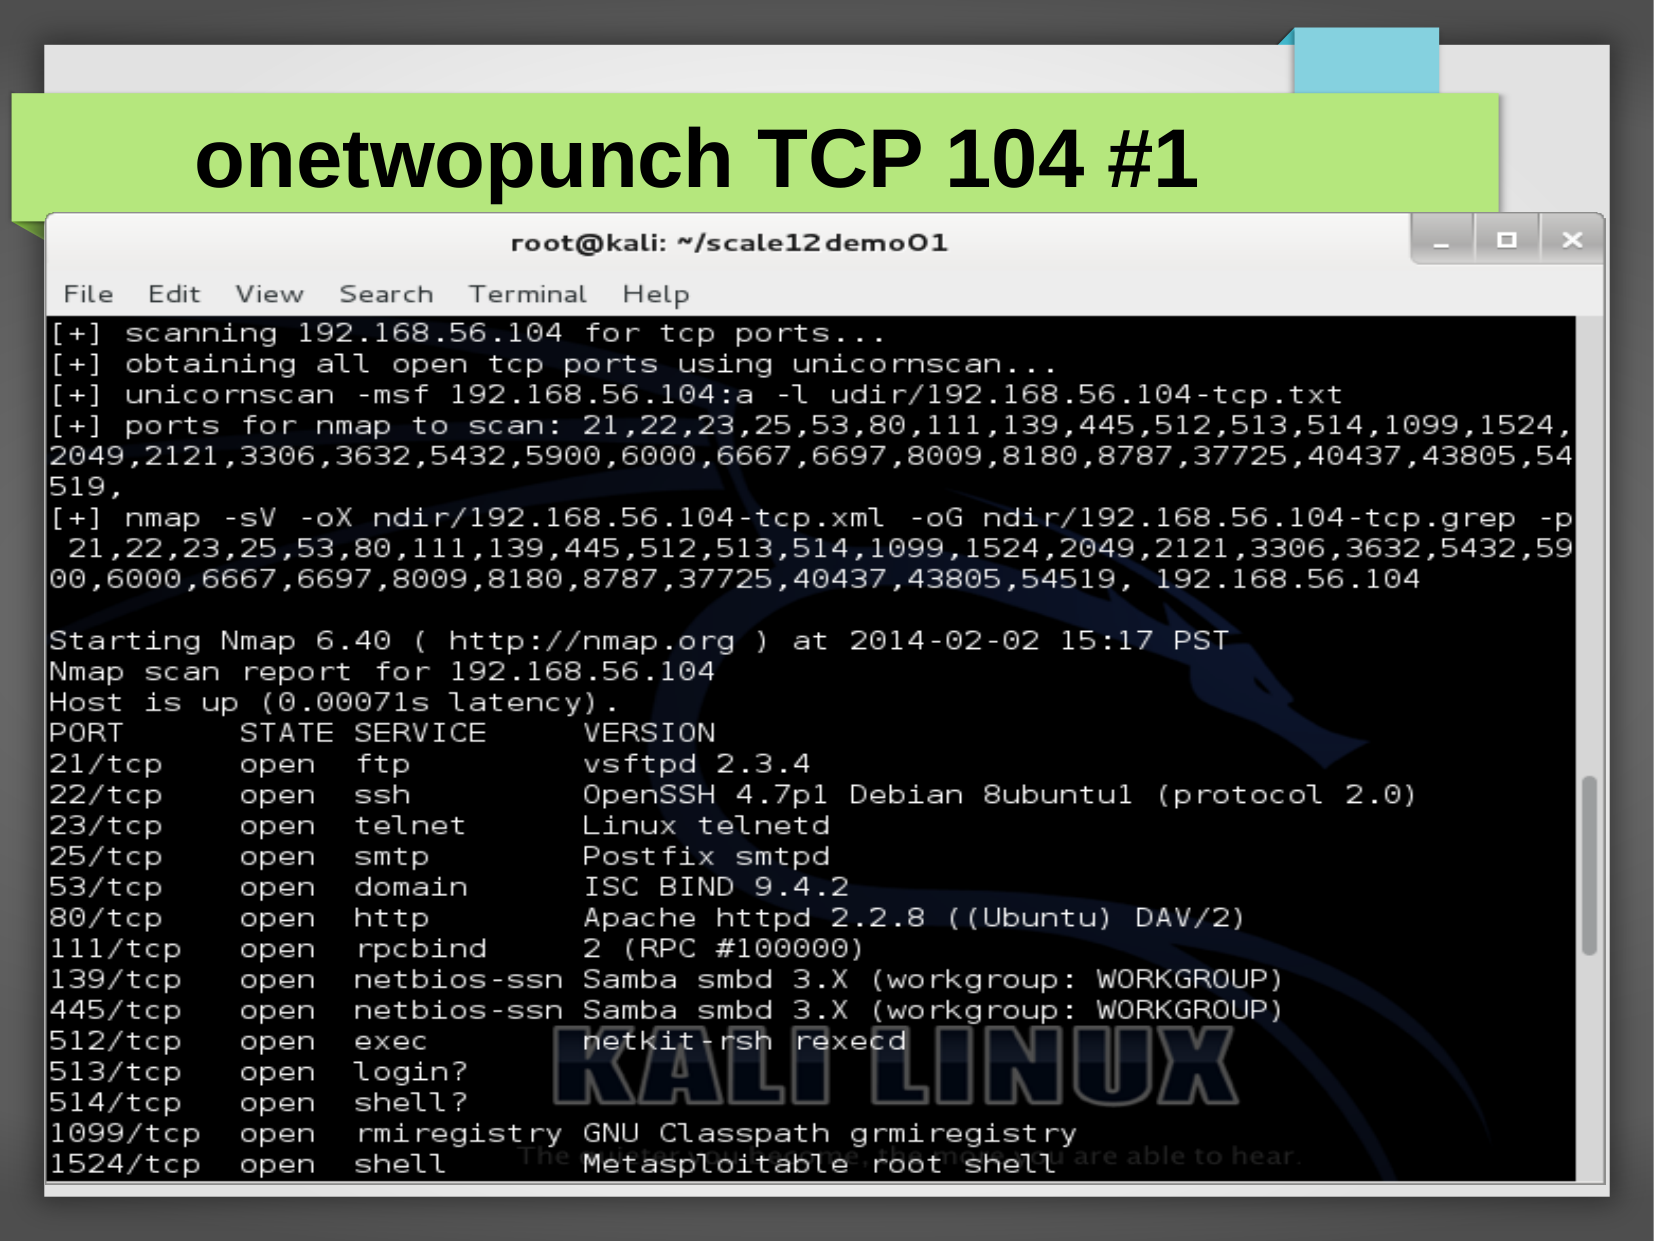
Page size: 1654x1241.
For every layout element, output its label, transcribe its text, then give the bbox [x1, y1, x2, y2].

text_box onetwopunch TCP 104 #1 [180, 104, 1216, 213]
picture [0, 0, 1654, 1241]
